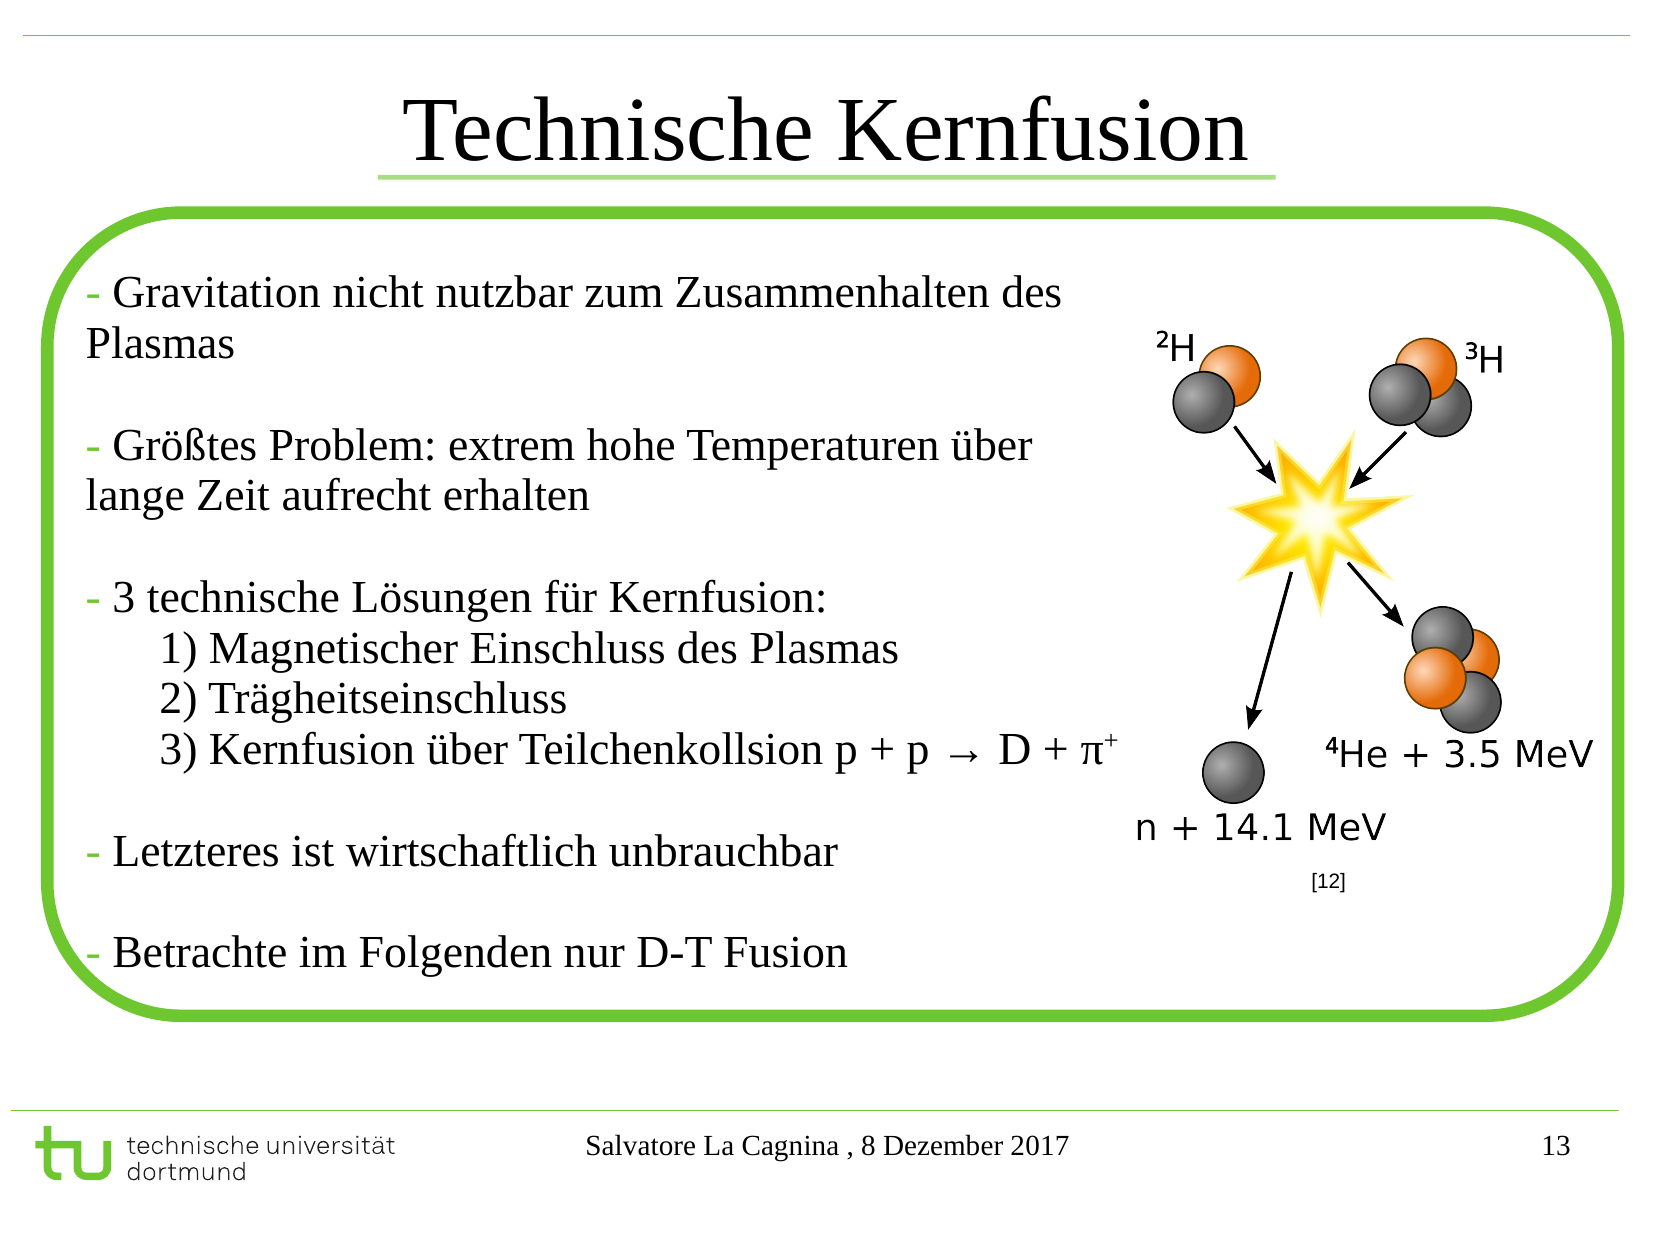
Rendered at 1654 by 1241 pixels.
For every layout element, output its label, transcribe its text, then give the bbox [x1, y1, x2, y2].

text_box - Gravitation nicht nutzbar zum Zusammenhalten des Plasmas - Größtes Problem: extrem hohe Temperaturen über lange Zeit aufrecht erhalten - 3 technische Lösungen für Kernfusion: 1) Magnetischer Einschluss des Plasmas 2) Trägheitseinschluss 3) Kernfusion über Teilchenkollsion p + p → D + π+ - Letzteres ist wirtschaftlich unbrauchbar - Betrachte im Folgenden nur D-T Fusion [70, 259, 1158, 1069]
text_box [79, 212, 1619, 1016]
chart [35, 1125, 461, 1241]
text_box [12] [1228, 862, 1430, 957]
title Technische Kernfusion [82, 25, 1571, 233]
text_box [47, 271, 70, 957]
picture [1136, 330, 1595, 841]
